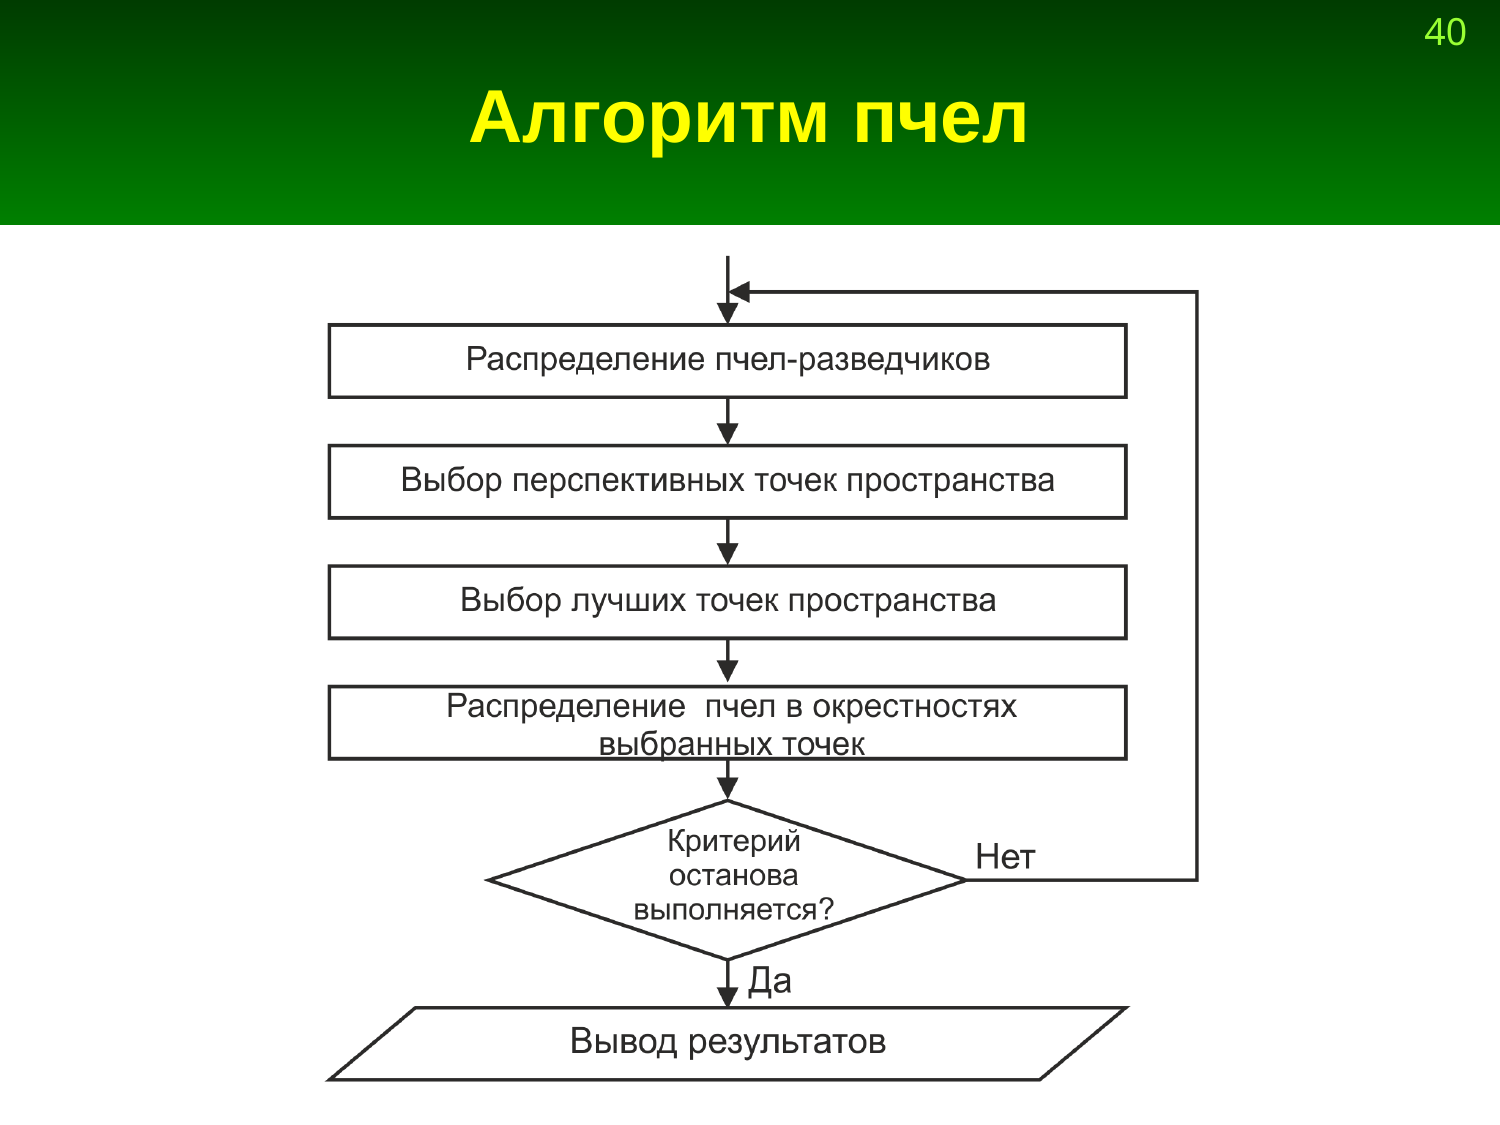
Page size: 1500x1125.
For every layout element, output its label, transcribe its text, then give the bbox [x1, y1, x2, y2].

picture [324, 255, 1199, 1082]
title Алгоритм пчел [112, 18, 1388, 207]
